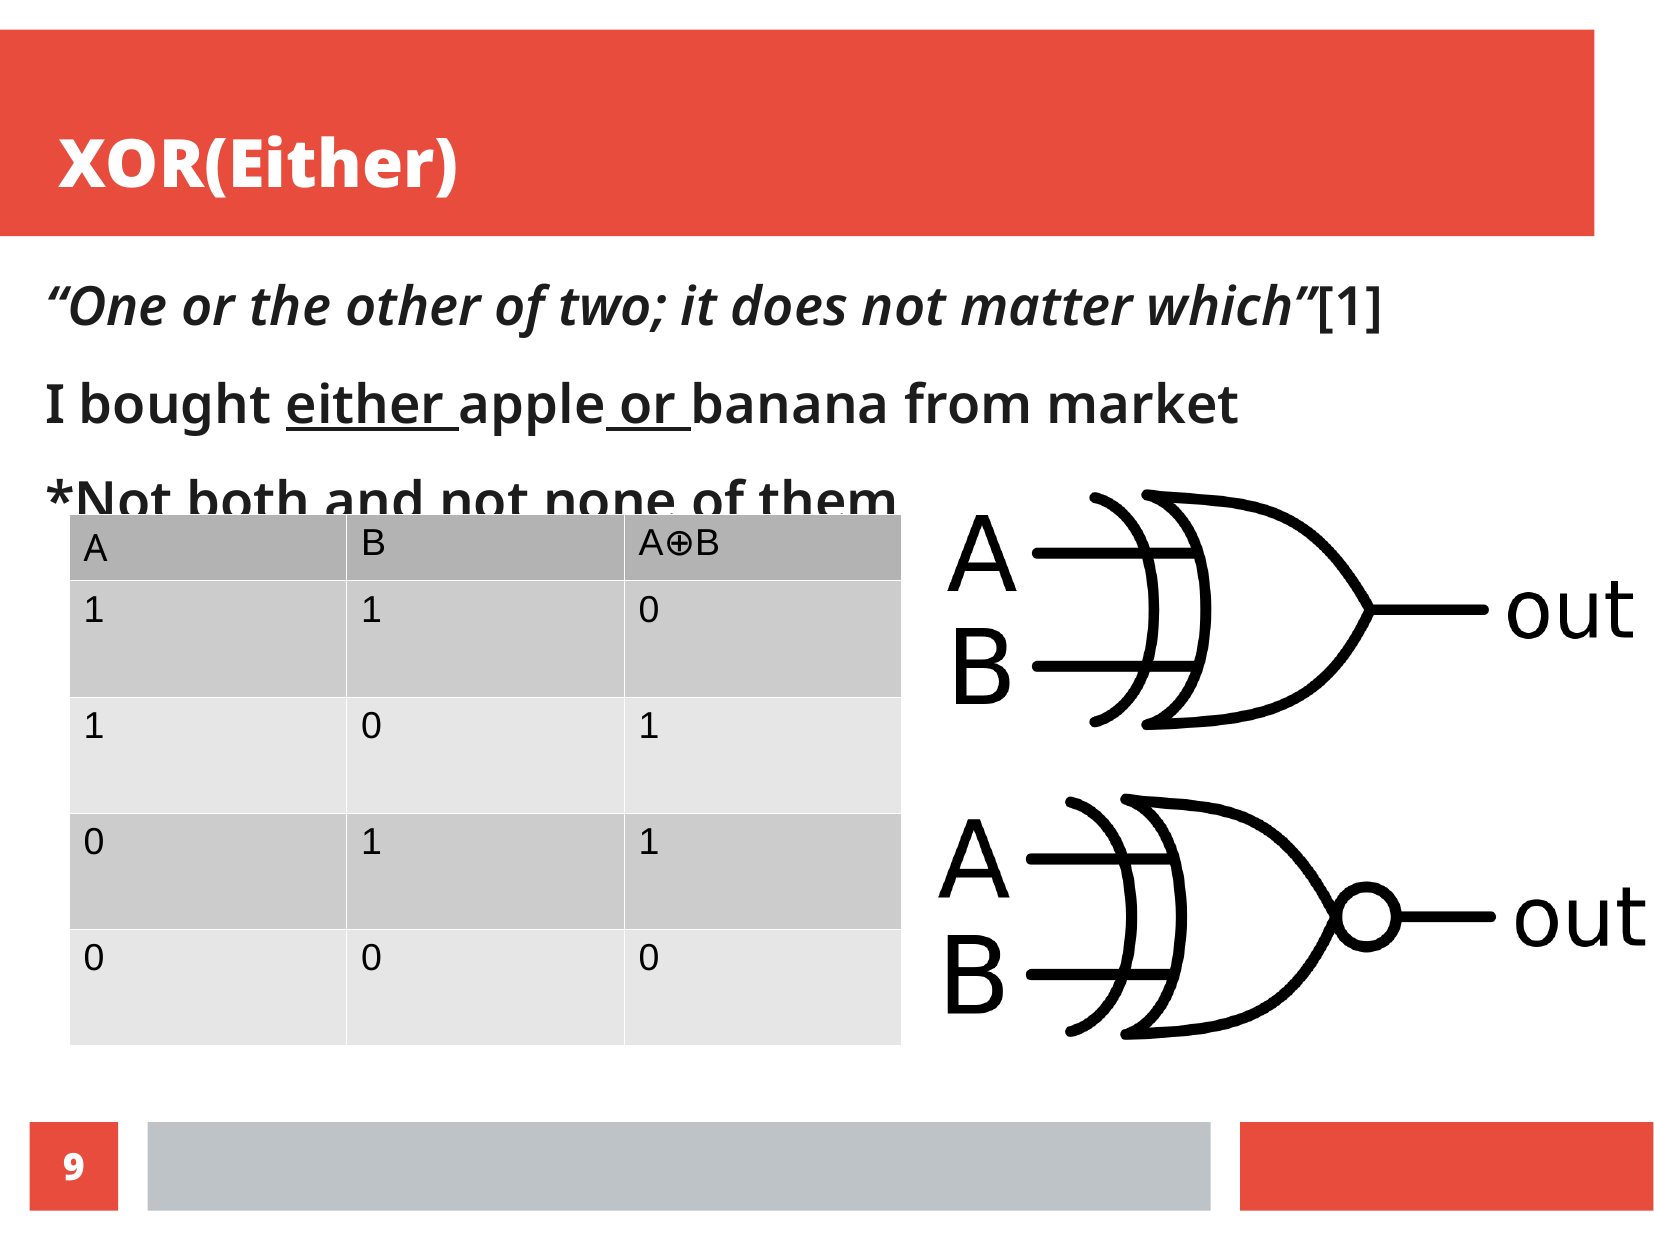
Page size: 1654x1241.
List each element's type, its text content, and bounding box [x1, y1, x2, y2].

table_cell 0 [347, 698, 624, 813]
table_cell 0 [625, 930, 901, 1045]
table_cell 1 [625, 698, 901, 813]
table_cell 1 [347, 814, 624, 929]
title XOR(Either) [59, 59, 1595, 207]
table_cell 1 [70, 581, 346, 697]
table_cell 0 [70, 814, 346, 929]
table_header A [70, 515, 346, 580]
picture [933, 479, 1654, 740]
table_cell 0 [625, 581, 901, 697]
picture [924, 783, 1654, 1051]
table_cell 1 [347, 581, 624, 697]
table_cell 1 [625, 814, 901, 929]
list “One or the other of two; it does not matter which”[1] I bought either apple or banana from market *Not both and not none of them [45, 267, 1551, 1036]
table_cell 0 [347, 930, 624, 1045]
table_header B [347, 515, 624, 580]
table_cell 1 [70, 698, 346, 813]
table_cell 0 [70, 930, 346, 1045]
table_header A⊕B [625, 515, 901, 580]
